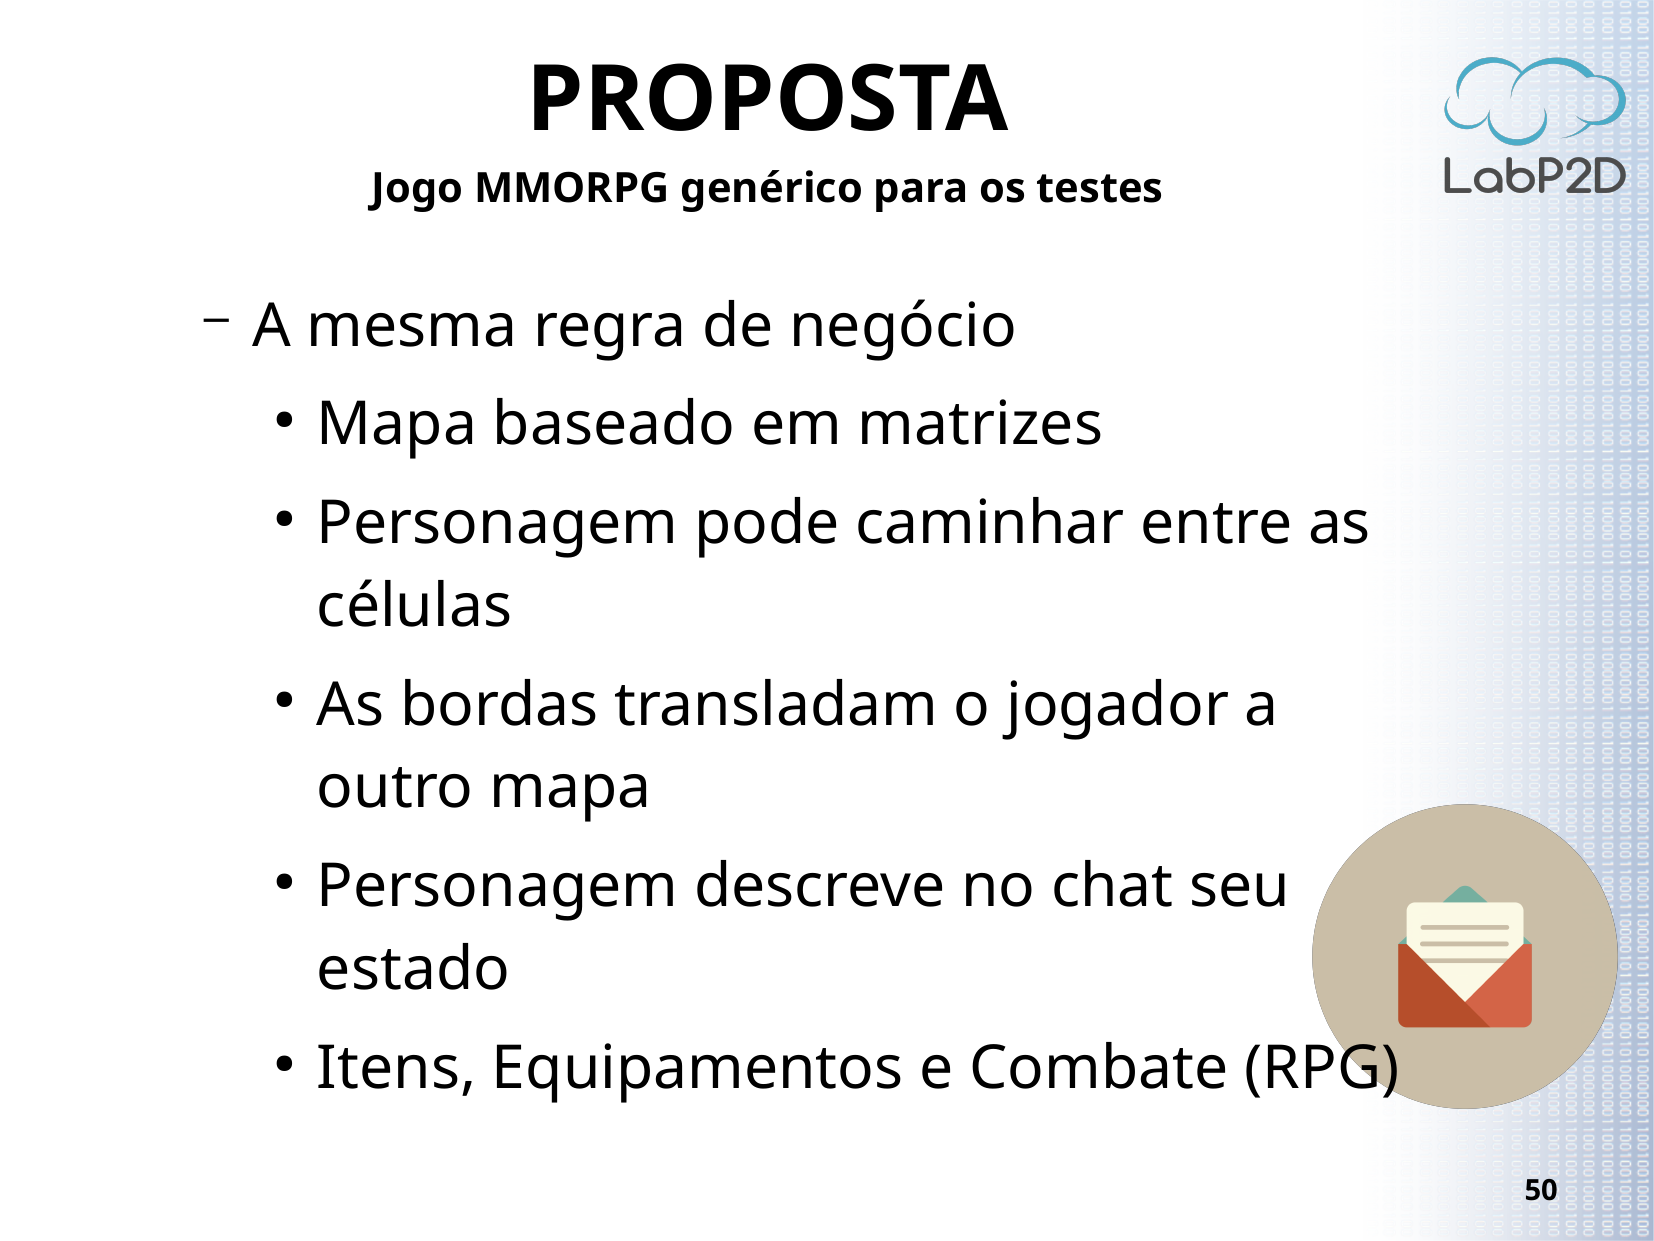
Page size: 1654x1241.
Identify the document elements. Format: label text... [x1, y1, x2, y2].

picture [1360, 1, 1654, 1240]
list A mesma regra de negócio Mapa baseado em matrizes Personagem pode caminhar entre as células As bordas transladam o jogador a outro mapa Personagem descreve no chat seu estado Itens, Equipamentos e Combate (RPG) [123, 271, 1406, 1116]
title PROPOSTA Jogo MMORPG genérico para os testes [82, 19, 1453, 227]
